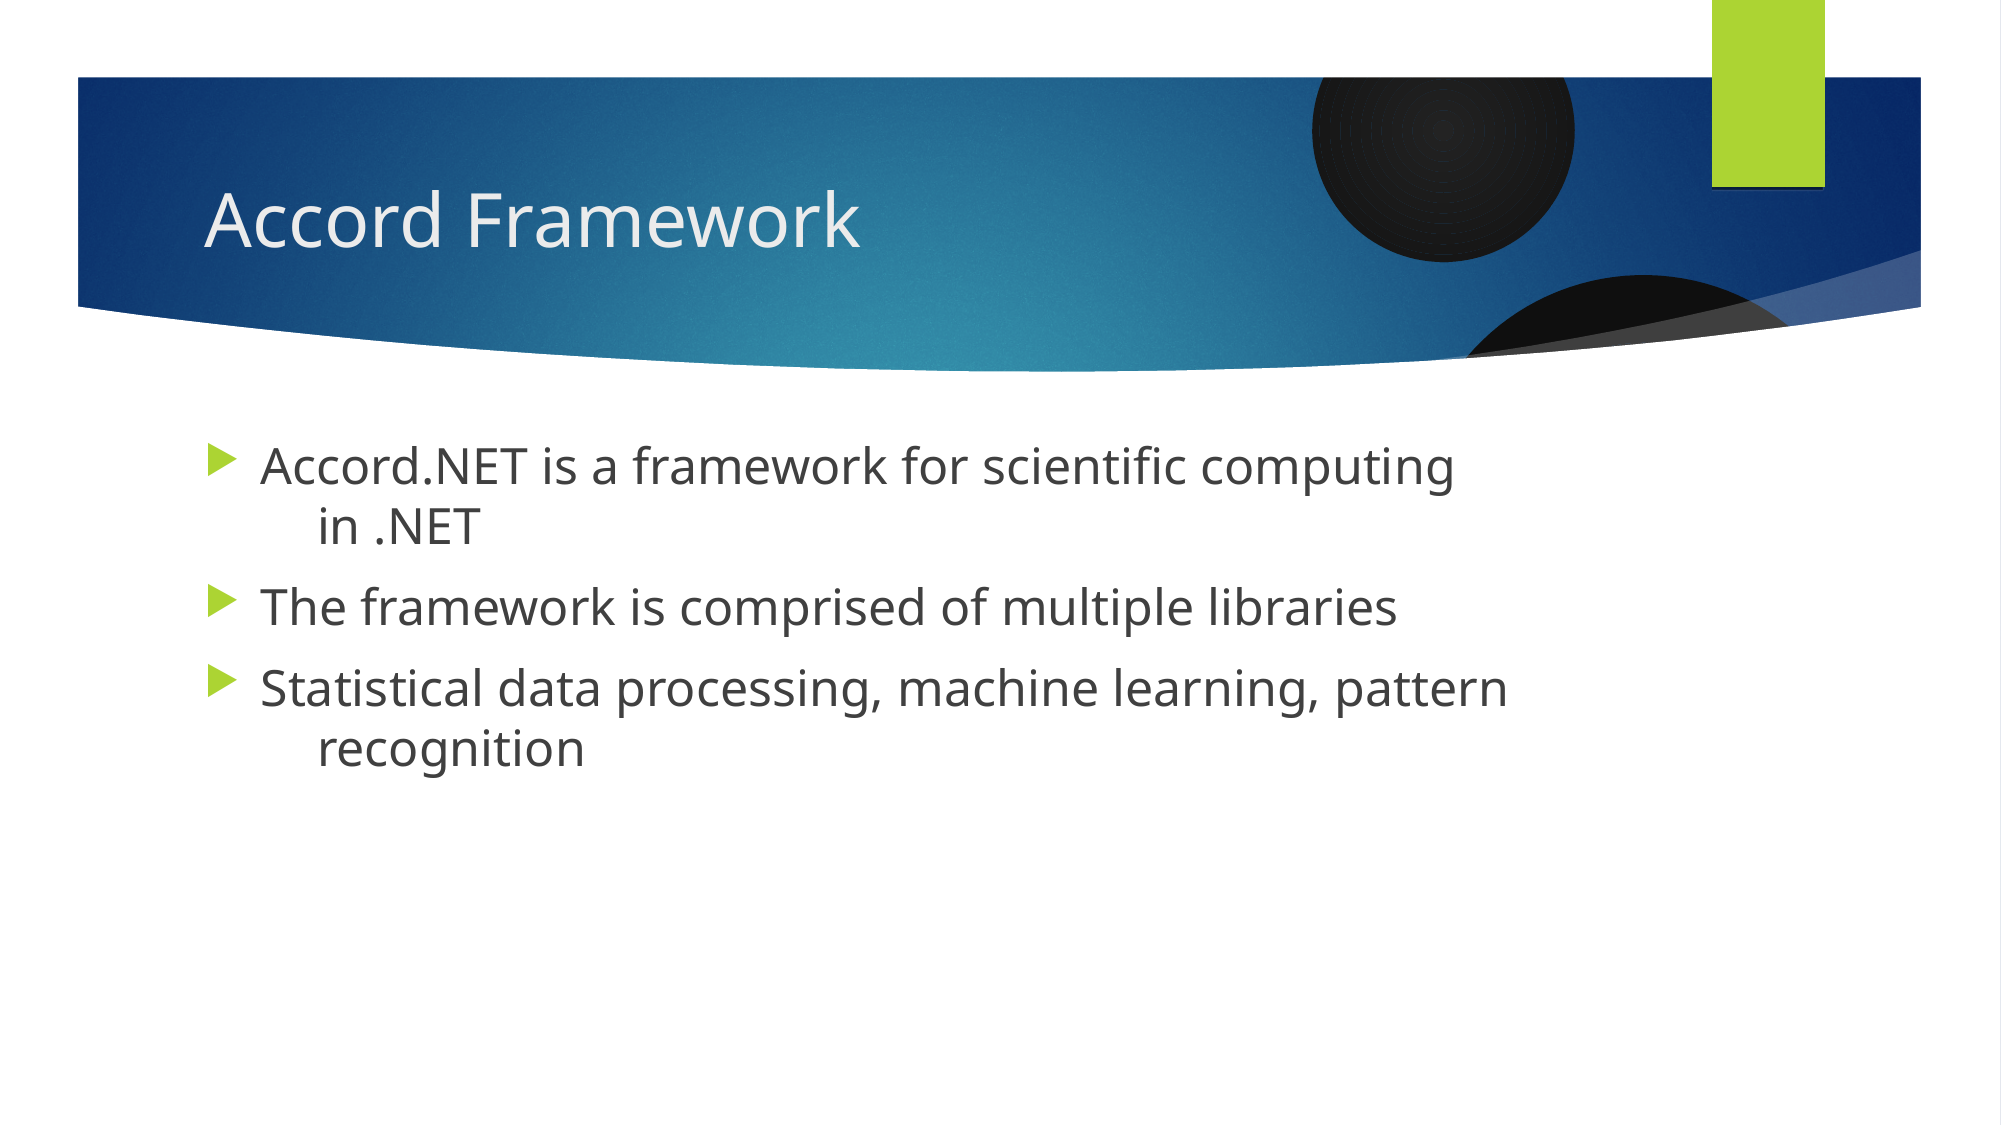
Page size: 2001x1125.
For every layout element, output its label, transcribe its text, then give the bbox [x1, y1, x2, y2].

list Accord.NET is a framework for scientific computing in .NET The framework is comprised of multiple libraries Statistical data processing, machine learning, pattern recognition [189, 427, 1627, 988]
title Accord Framework [189, 159, 1627, 276]
